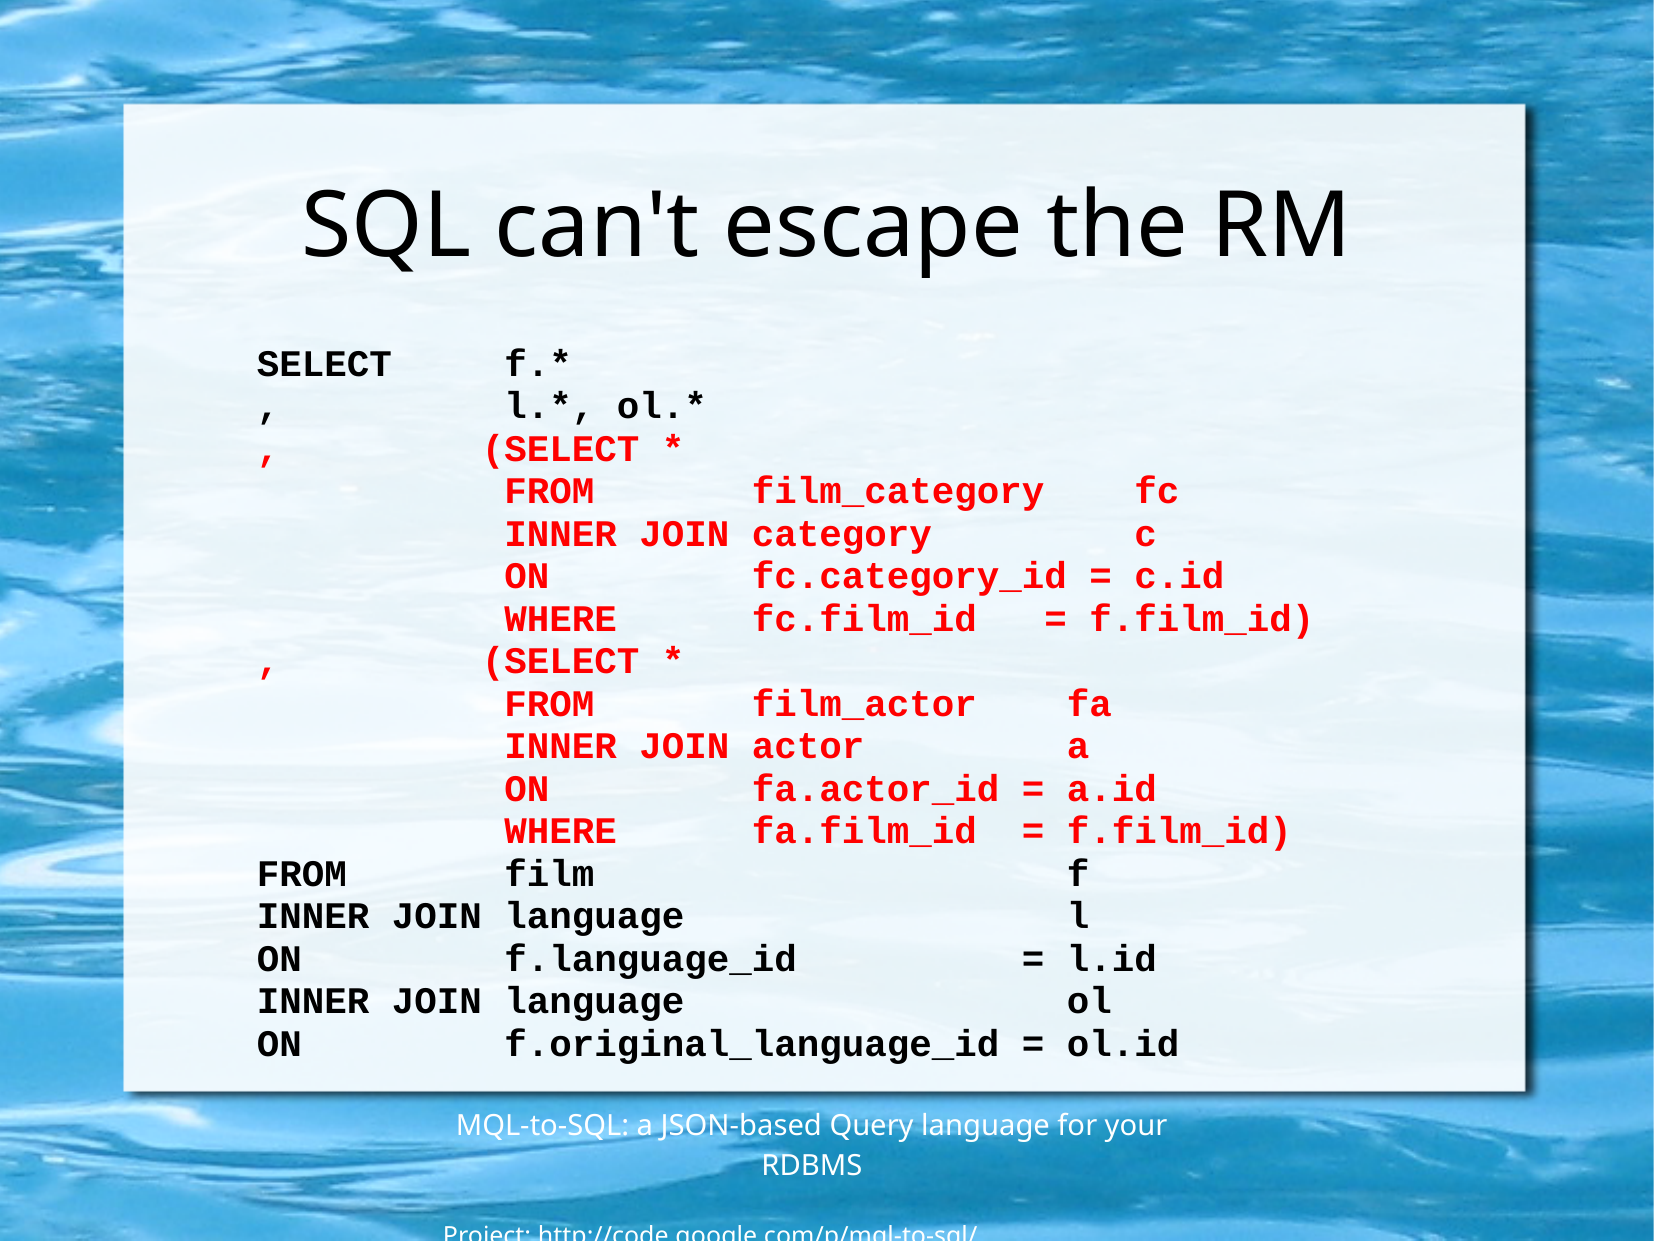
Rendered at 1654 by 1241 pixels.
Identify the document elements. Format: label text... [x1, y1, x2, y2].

picture [628, 1232, 635, 1241]
picture [914, 1232, 921, 1241]
picture [710, 1232, 717, 1241]
picture [852, 1232, 859, 1241]
picture [447, 1228, 454, 1235]
picture [950, 1232, 957, 1241]
picture [575, 1232, 583, 1241]
picture [725, 1232, 732, 1241]
picture [861, 1232, 867, 1241]
picture [643, 1232, 650, 1241]
text_box SELECT f.* , l.*, ol.* , (SELECT * FROM film_category fc INNER JOIN category c ON fc.category_id = c.id WHERE fc.film_id = f.film_id) , (SELECT * FROM film_actor fa INNER JOIN actor a ON fa.actor_id = a.id WHERE fa.film_id = f.film_id) FROM film f INNER JOIN language l ON f.language_id = l.id INNER JOIN language ol ON f.original_language_id = ol.id [242, 337, 1335, 1093]
picture [541, 1232, 548, 1241]
picture [0, 0, 1654, 1241]
title SQL can't escape the RM [147, 118, 1506, 325]
picture [795, 1232, 802, 1241]
picture [804, 1232, 810, 1241]
picture [679, 1232, 686, 1241]
picture [876, 1232, 883, 1241]
picture [780, 1232, 787, 1241]
picture [471, 1232, 478, 1241]
picture [827, 1232, 835, 1241]
picture [694, 1232, 701, 1241]
